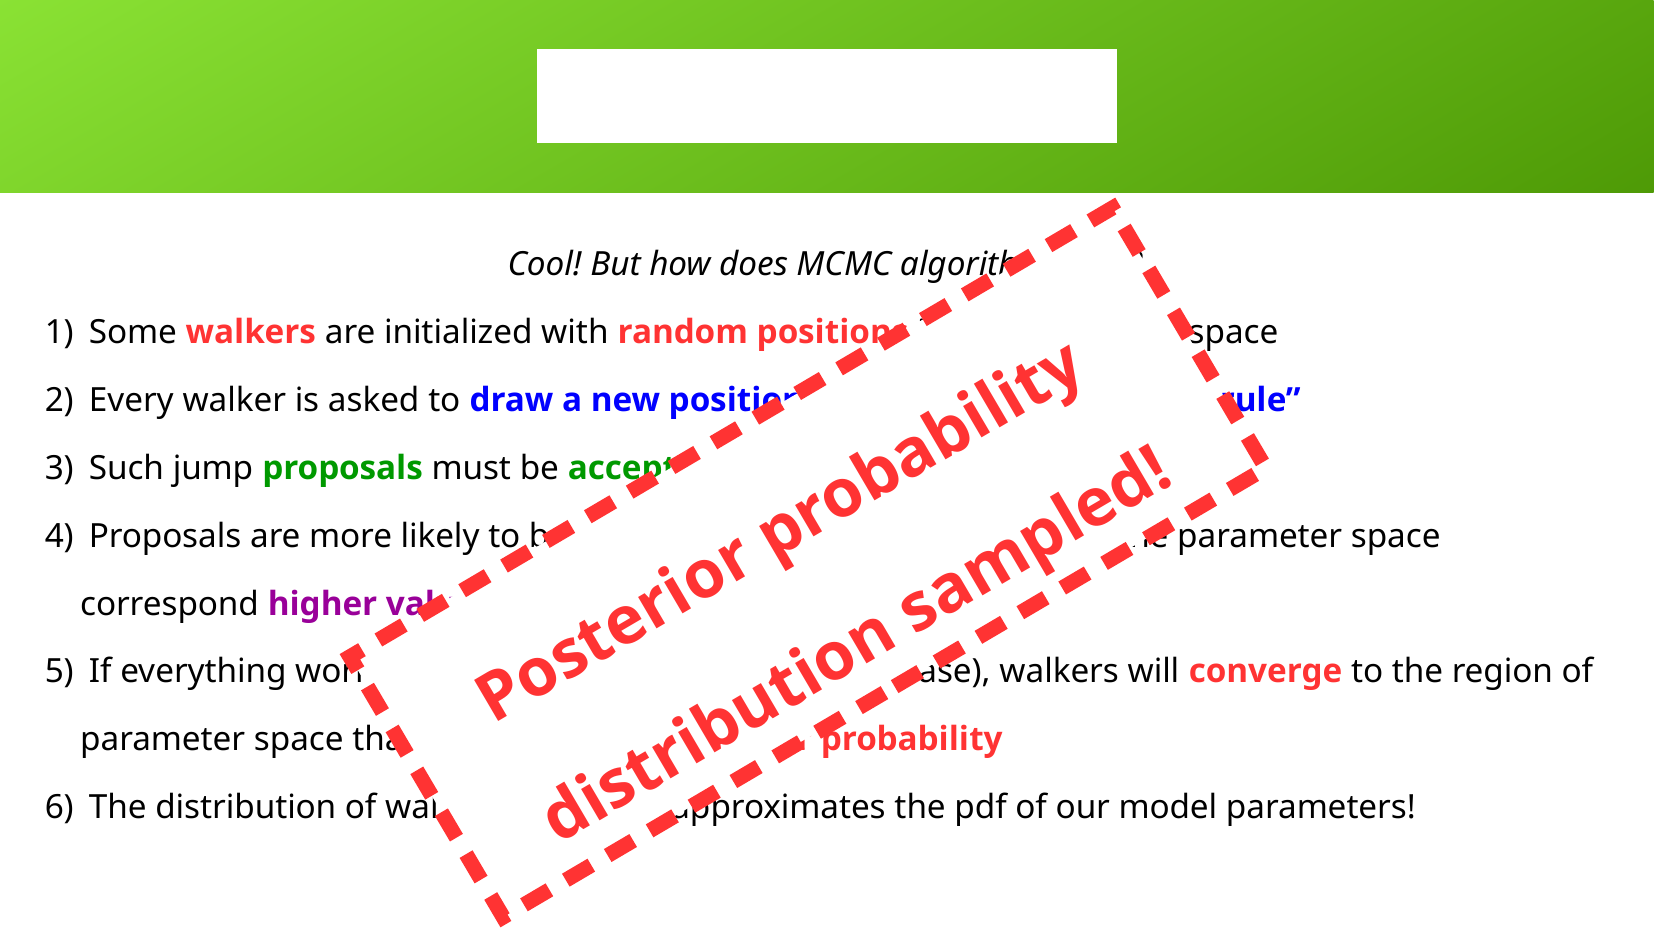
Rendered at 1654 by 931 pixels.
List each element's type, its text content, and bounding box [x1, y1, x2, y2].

text_box Cool! But how does MCMC algorithm work? Some walkers are initialized with random positions in the parameter space Every walker is asked to draw a new position according to some “jump rule” Such jump proposals must be accepted :) or rejected :( Proposals are more likely to be accepted if to the new positions in the parameter space correspond higher values of posterior probability If everything works fine (typically not the real world case), walkers will converge to the region of parameter space that maximize the posterior probability The distribution of walkers' positions approximates the pdf of our model parameters! [30, 186, 1621, 860]
title MCMC algorithms [0, 0, 1654, 193]
text_box Posterior probability distribution sampled! [360, 225, 1256, 900]
